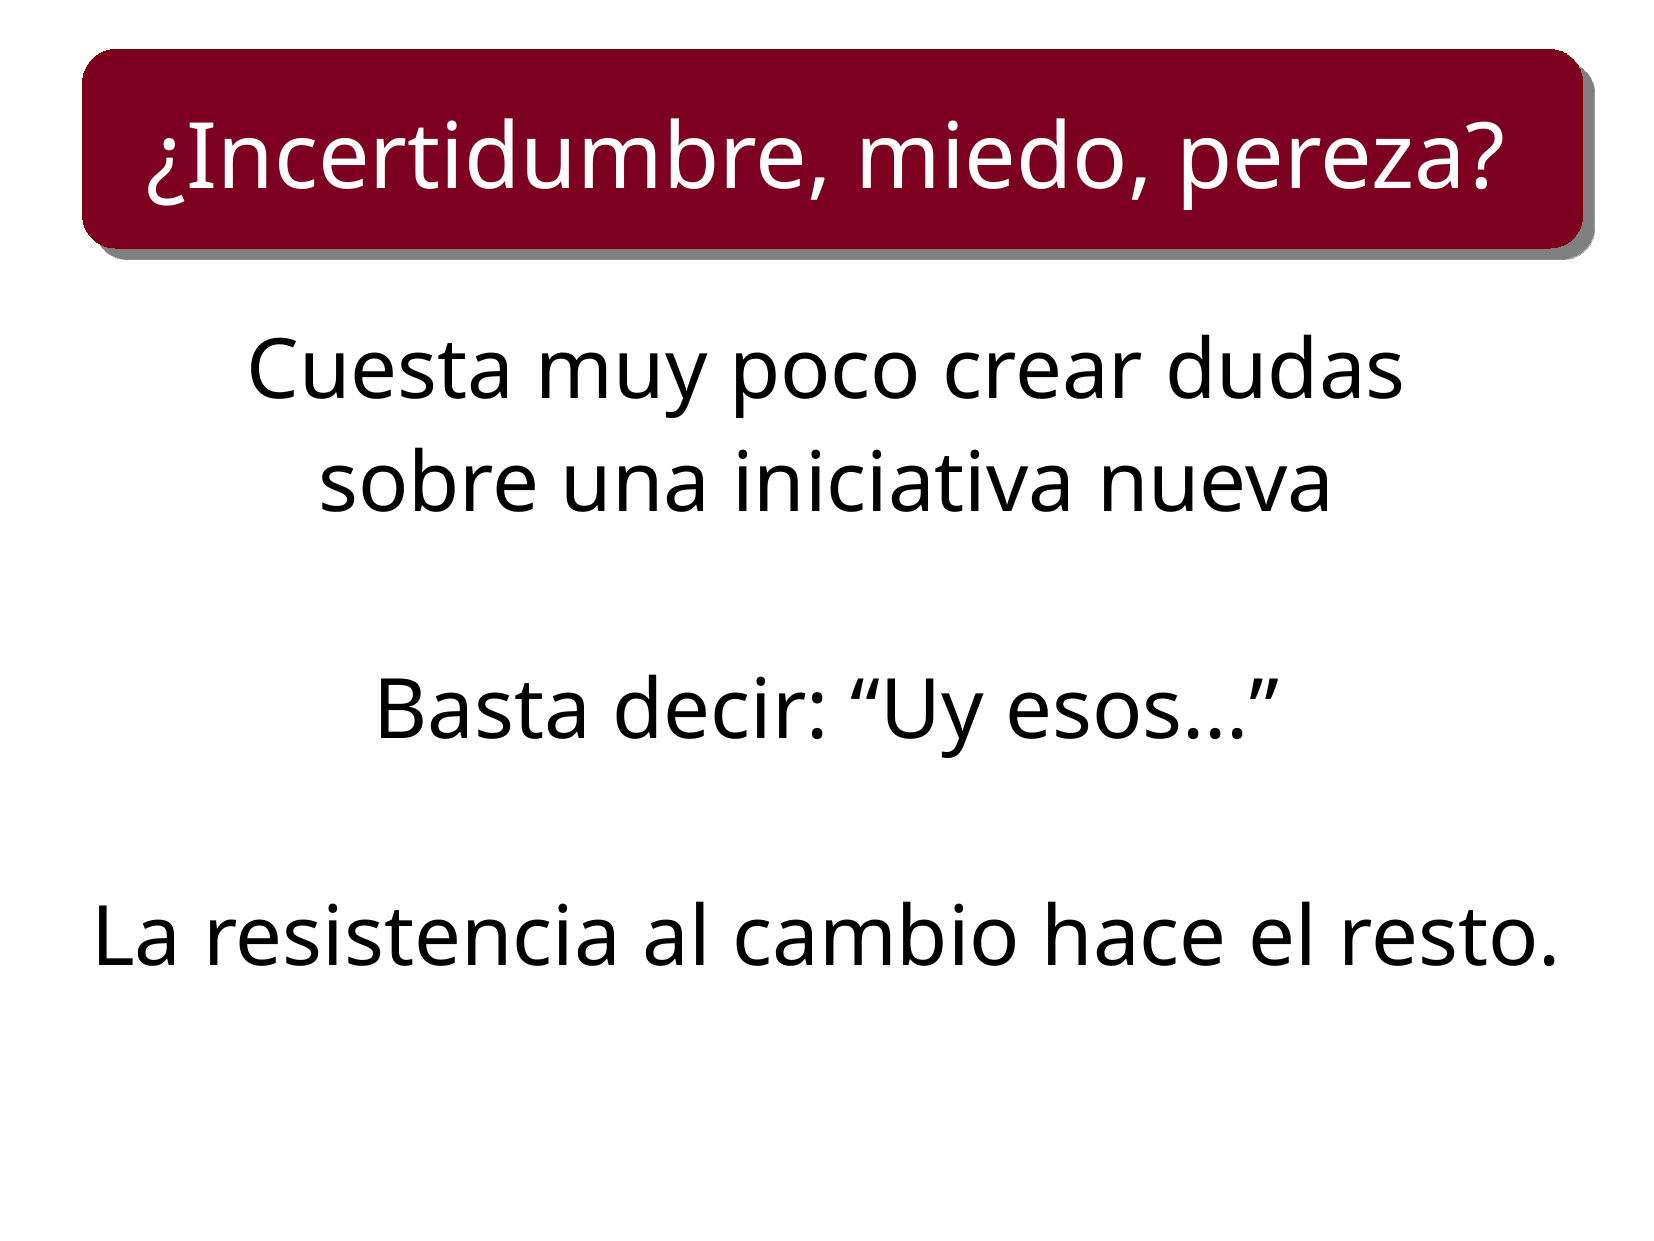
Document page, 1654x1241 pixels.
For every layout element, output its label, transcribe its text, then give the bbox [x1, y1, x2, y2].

subtitle Cuesta muy poco crear dudas sobre una iniciativa nueva Basta decir: “Uy esos...” La resistencia al cambio hace el resto. [82, 290, 1571, 1010]
title ¿Incertidumbre, miedo, pereza? [82, 49, 1571, 257]
